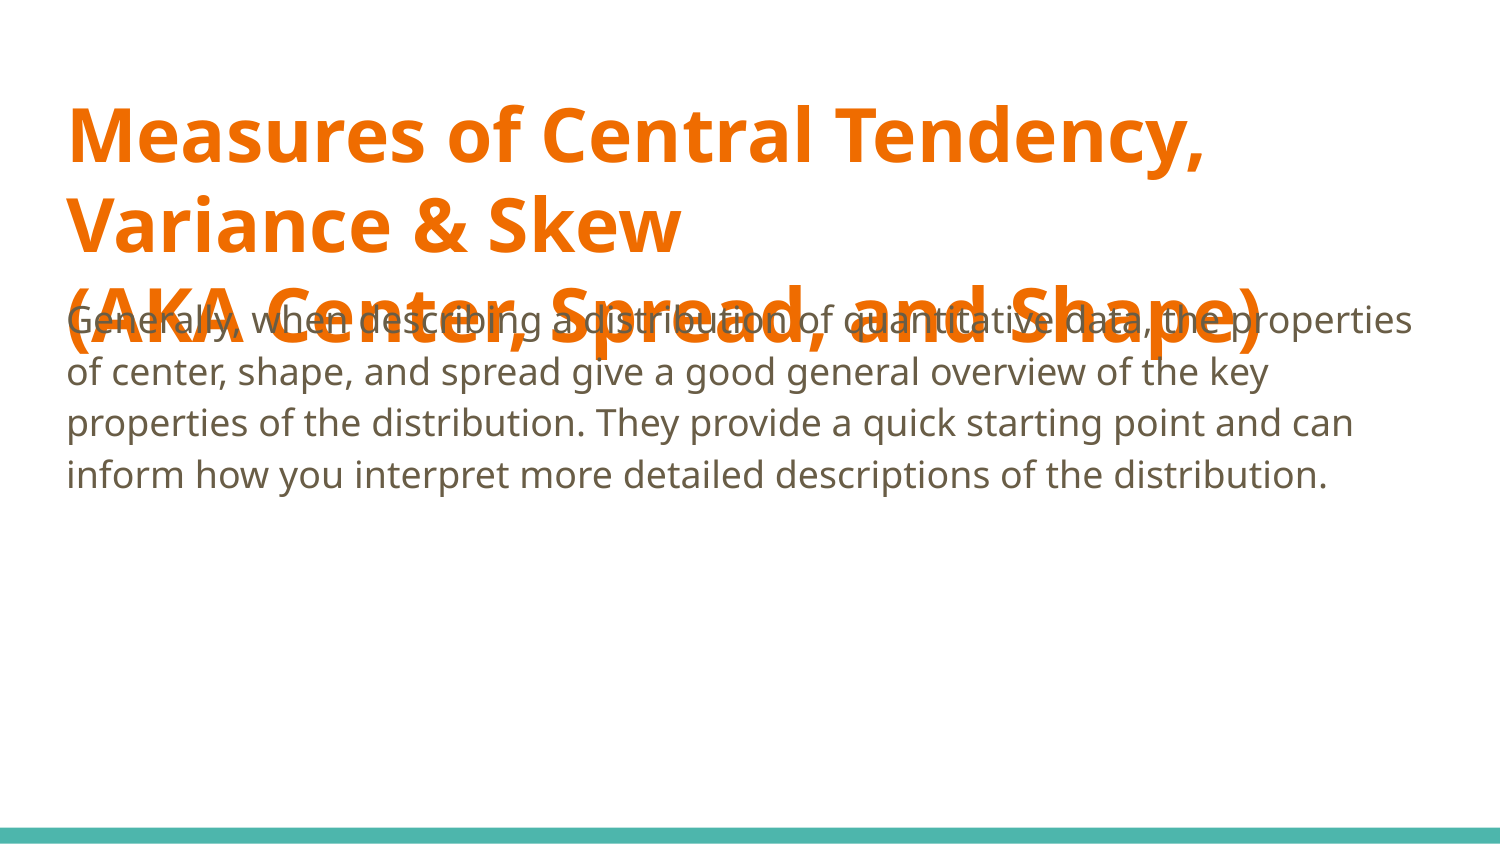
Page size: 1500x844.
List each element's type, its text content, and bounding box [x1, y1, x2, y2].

title Measures of Central Tendency, Variance & Skew (AKA Center, Spread, and Shape) [51, 72, 1449, 189]
list Generally, when describing a distribution of quantitative data, the properties of center, shape, and spread give a good general overview of the key properties of the distribution. They provide a quick starting point and can inform how you interpret more detailed descriptions of the distribution. [51, 274, 1449, 750]
